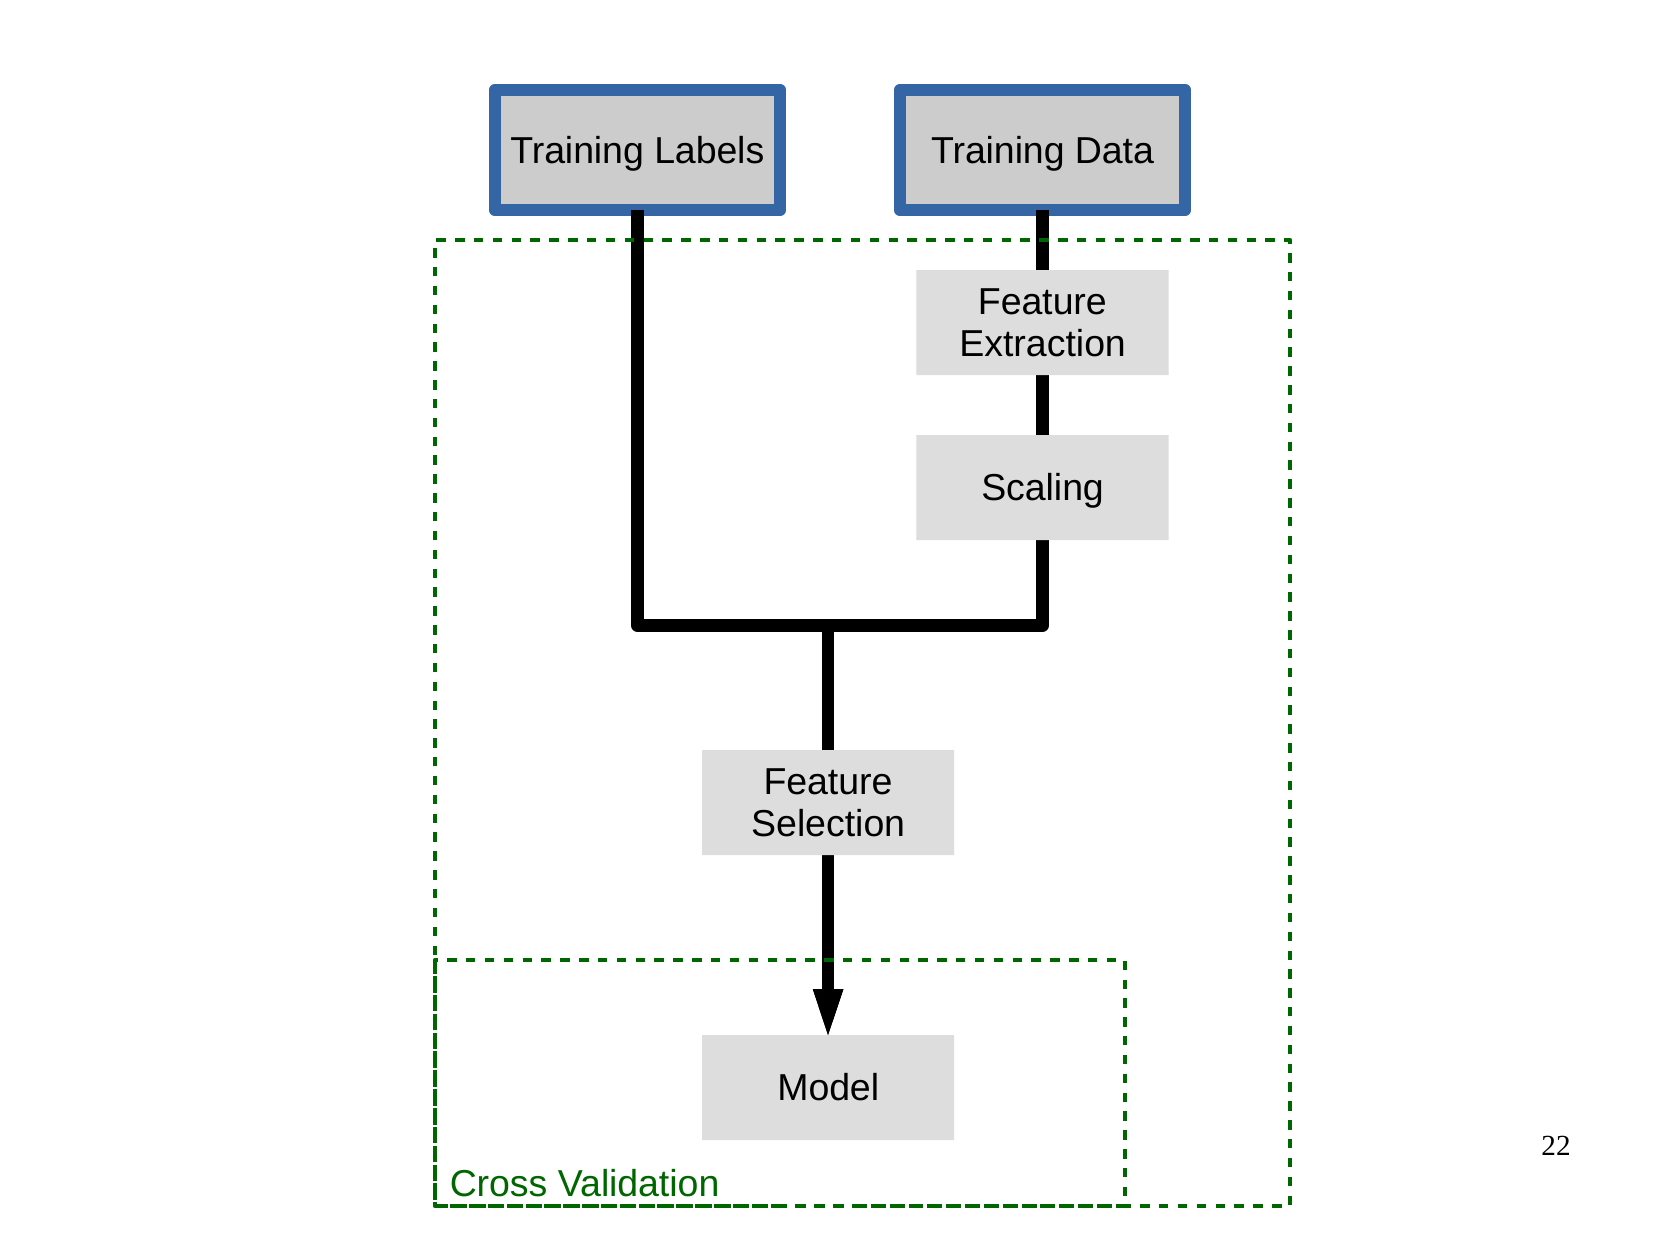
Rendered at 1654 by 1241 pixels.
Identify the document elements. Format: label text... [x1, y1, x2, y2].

text_box Feature Selection [702, 750, 955, 856]
text_box Cross Validation [435, 1155, 766, 1212]
text_box Scaling [916, 435, 1169, 541]
text_box Training Labels [495, 90, 781, 211]
text_box Training Data [900, 90, 1186, 211]
text_box Feature Extraction [916, 270, 1169, 376]
text_box Model [702, 1035, 955, 1141]
